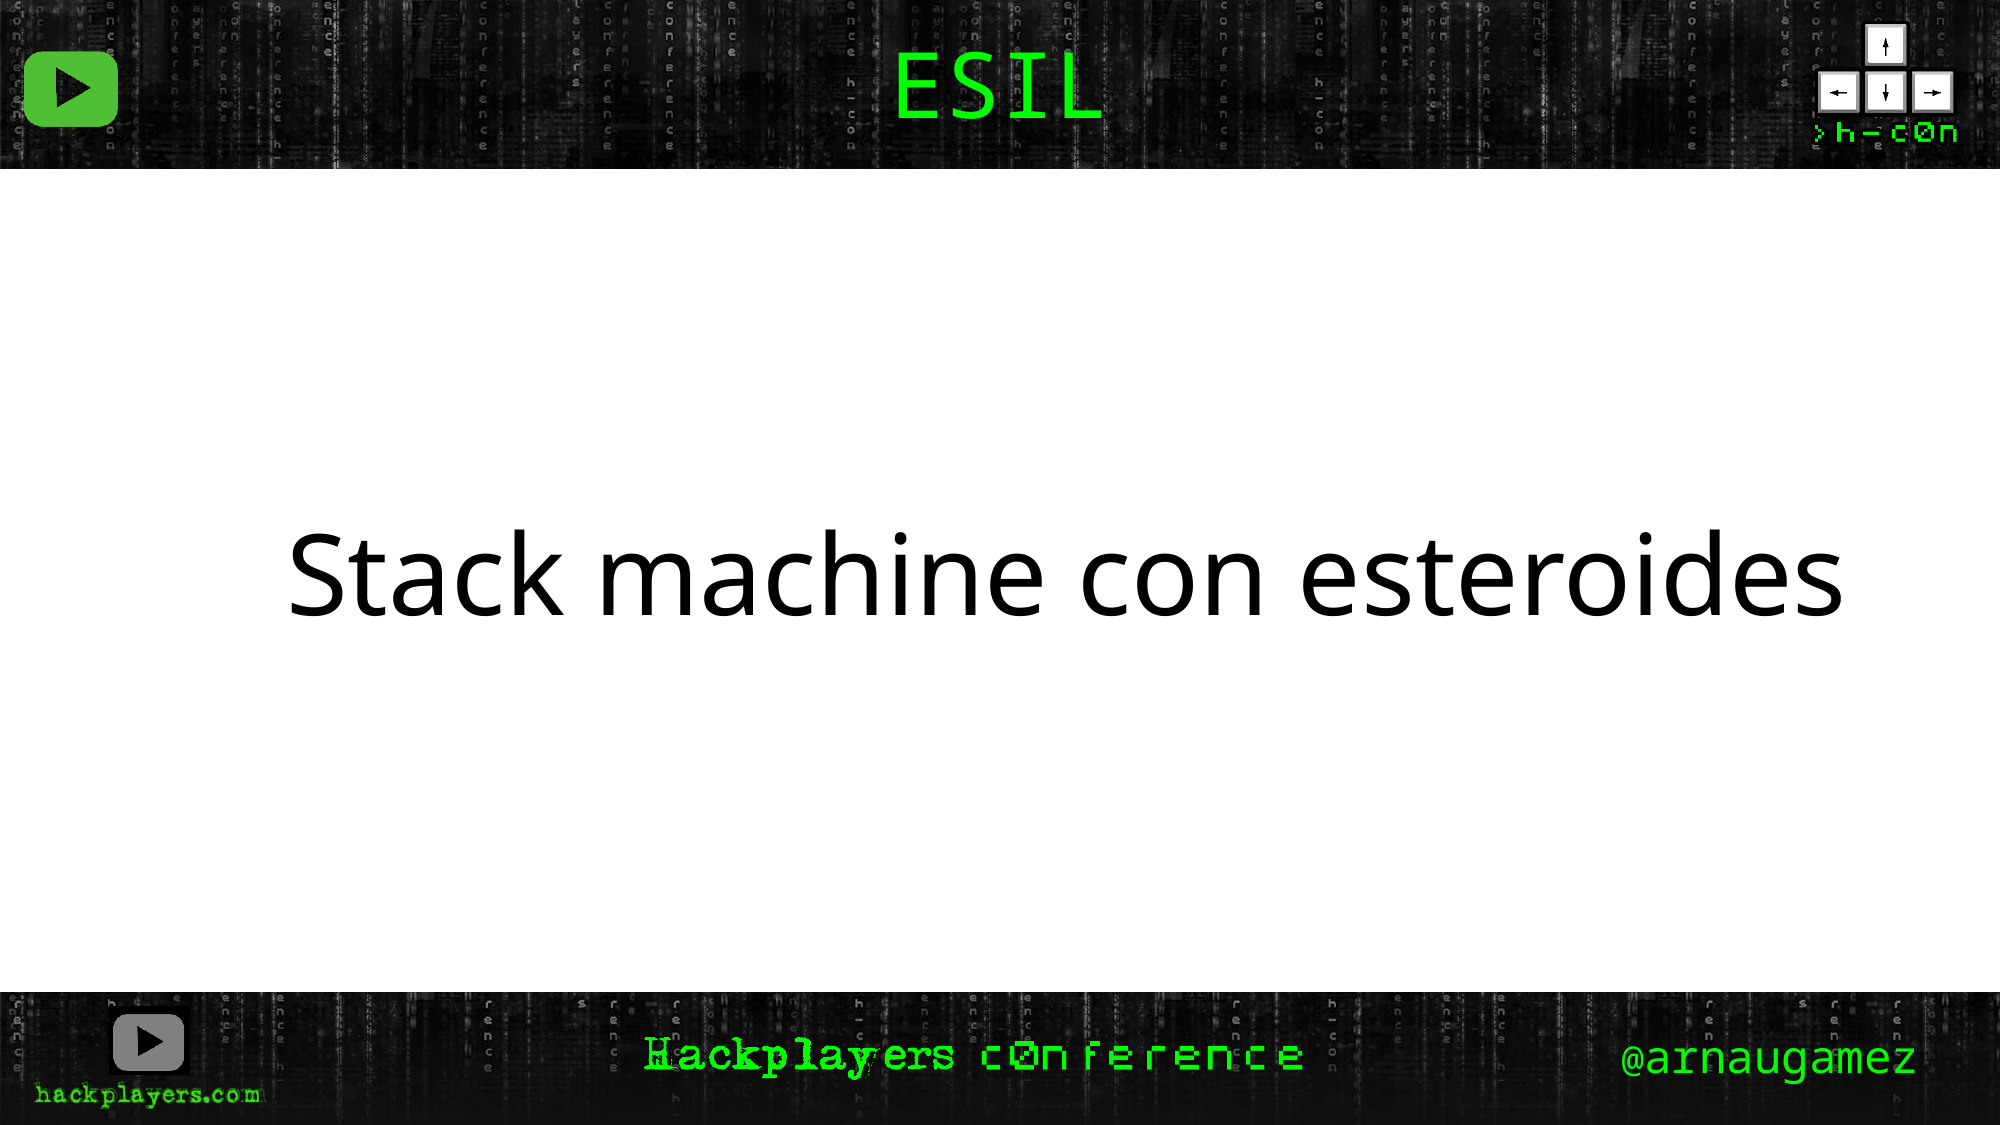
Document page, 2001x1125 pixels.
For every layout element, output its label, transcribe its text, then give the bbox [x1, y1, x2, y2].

title ESIL [256, 0, 1745, 166]
picture [0, 0, 2000, 169]
text_box Stack machine con esteroides [271, 487, 1729, 638]
picture [0, 992, 2000, 1125]
